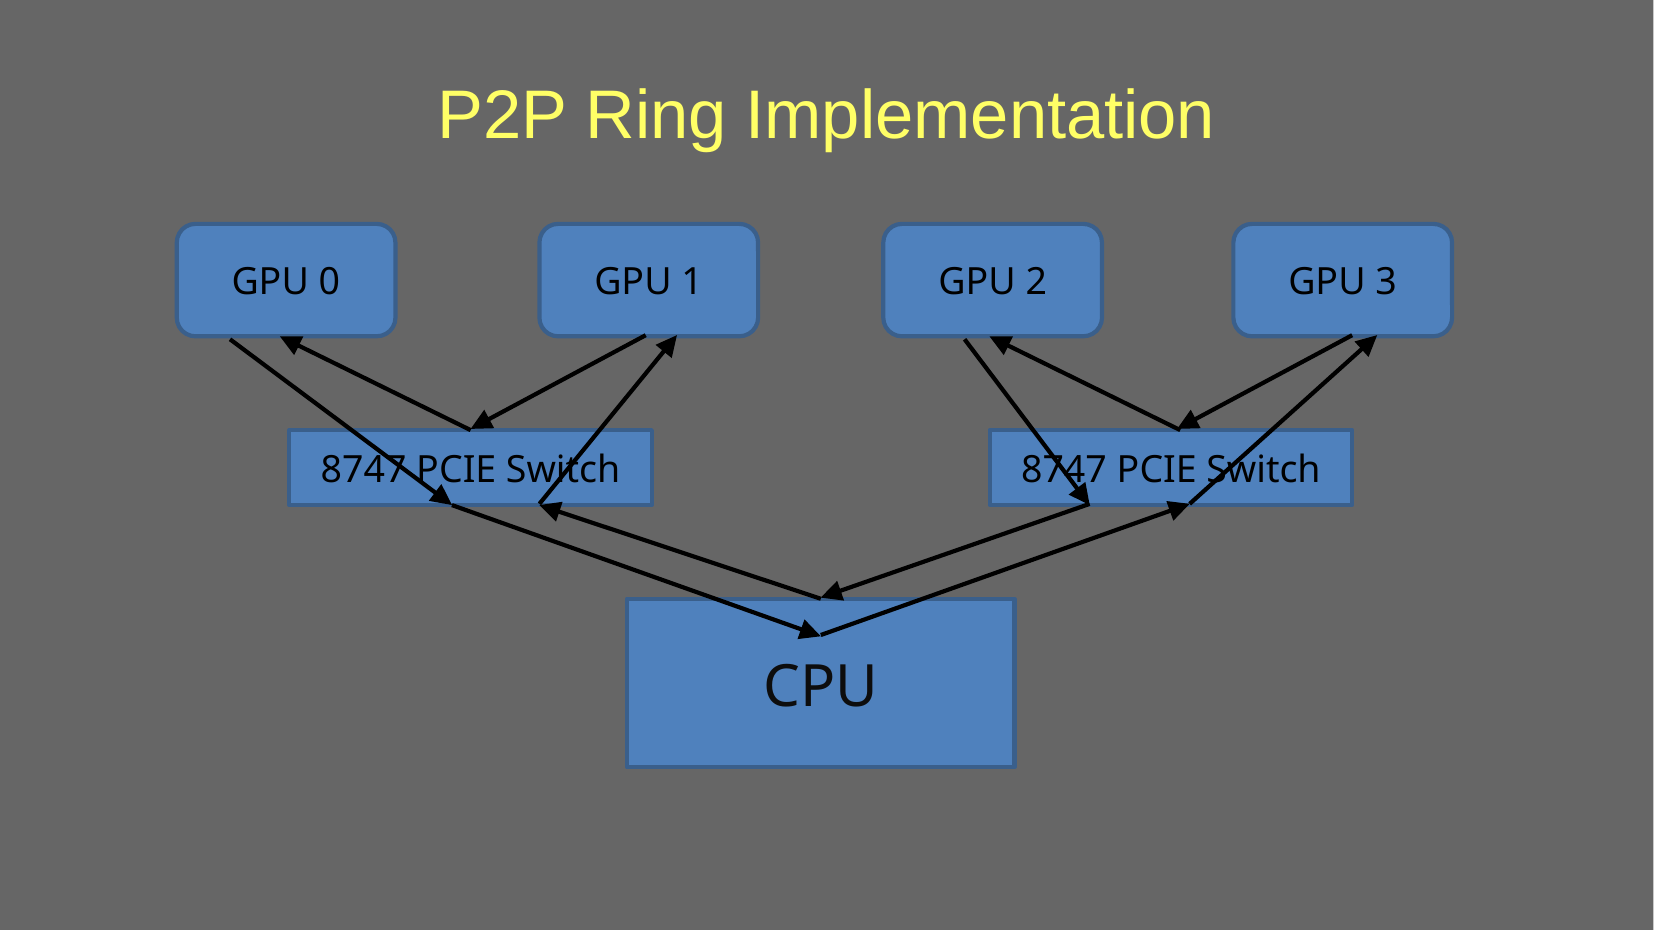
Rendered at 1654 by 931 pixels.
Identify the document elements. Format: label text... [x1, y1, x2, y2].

title P2P Ring Implementation [82, 37, 1571, 193]
text_box 8747 PCIE Switch [989, 430, 1083, 505]
text_box 8747 PCIE Switch [289, 430, 446, 505]
text_box 8747 PCIE Switch [543, 430, 652, 505]
text_box 8747 PCIE Switch [1037, 430, 1267, 505]
text_box CPU [626, 598, 1015, 768]
text_box GPU 3 [1233, 223, 1453, 337]
text_box 8747 PCIE Switch [357, 430, 596, 505]
text_box GPU 0 [176, 223, 396, 337]
text_box CPU [723, 598, 915, 634]
text_box GPU 1 [539, 223, 759, 337]
text_box GPU 2 [883, 223, 1103, 337]
text_box 8747 PCIE Switch [1193, 430, 1353, 505]
